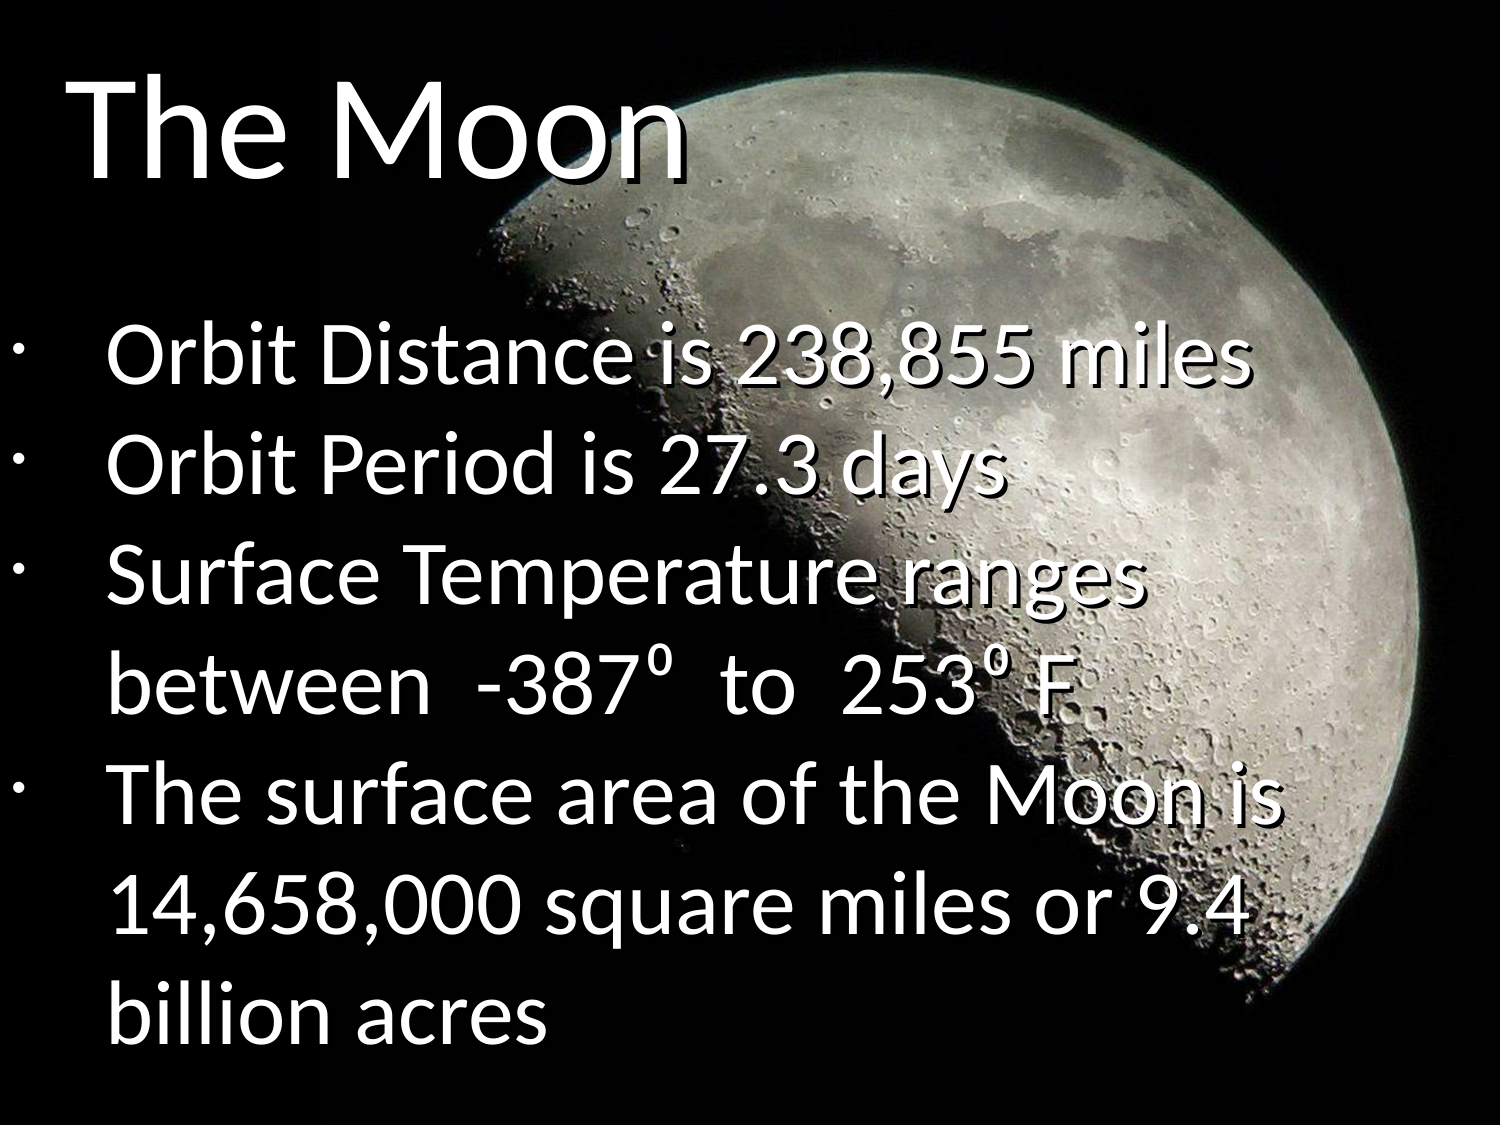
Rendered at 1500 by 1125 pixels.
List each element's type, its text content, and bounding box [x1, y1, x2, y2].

text_box Orbit Distance is 238,855 miles Orbit Period is 27.3 days Surface Temperature ranges between -387⁰ to 253⁰ F The surface area of the Moon is 14,658,000 square miles or 9.4 billion acres [0, 285, 1492, 1116]
picture [322, 0, 1497, 1124]
text_box The Moon [50, 20, 825, 216]
